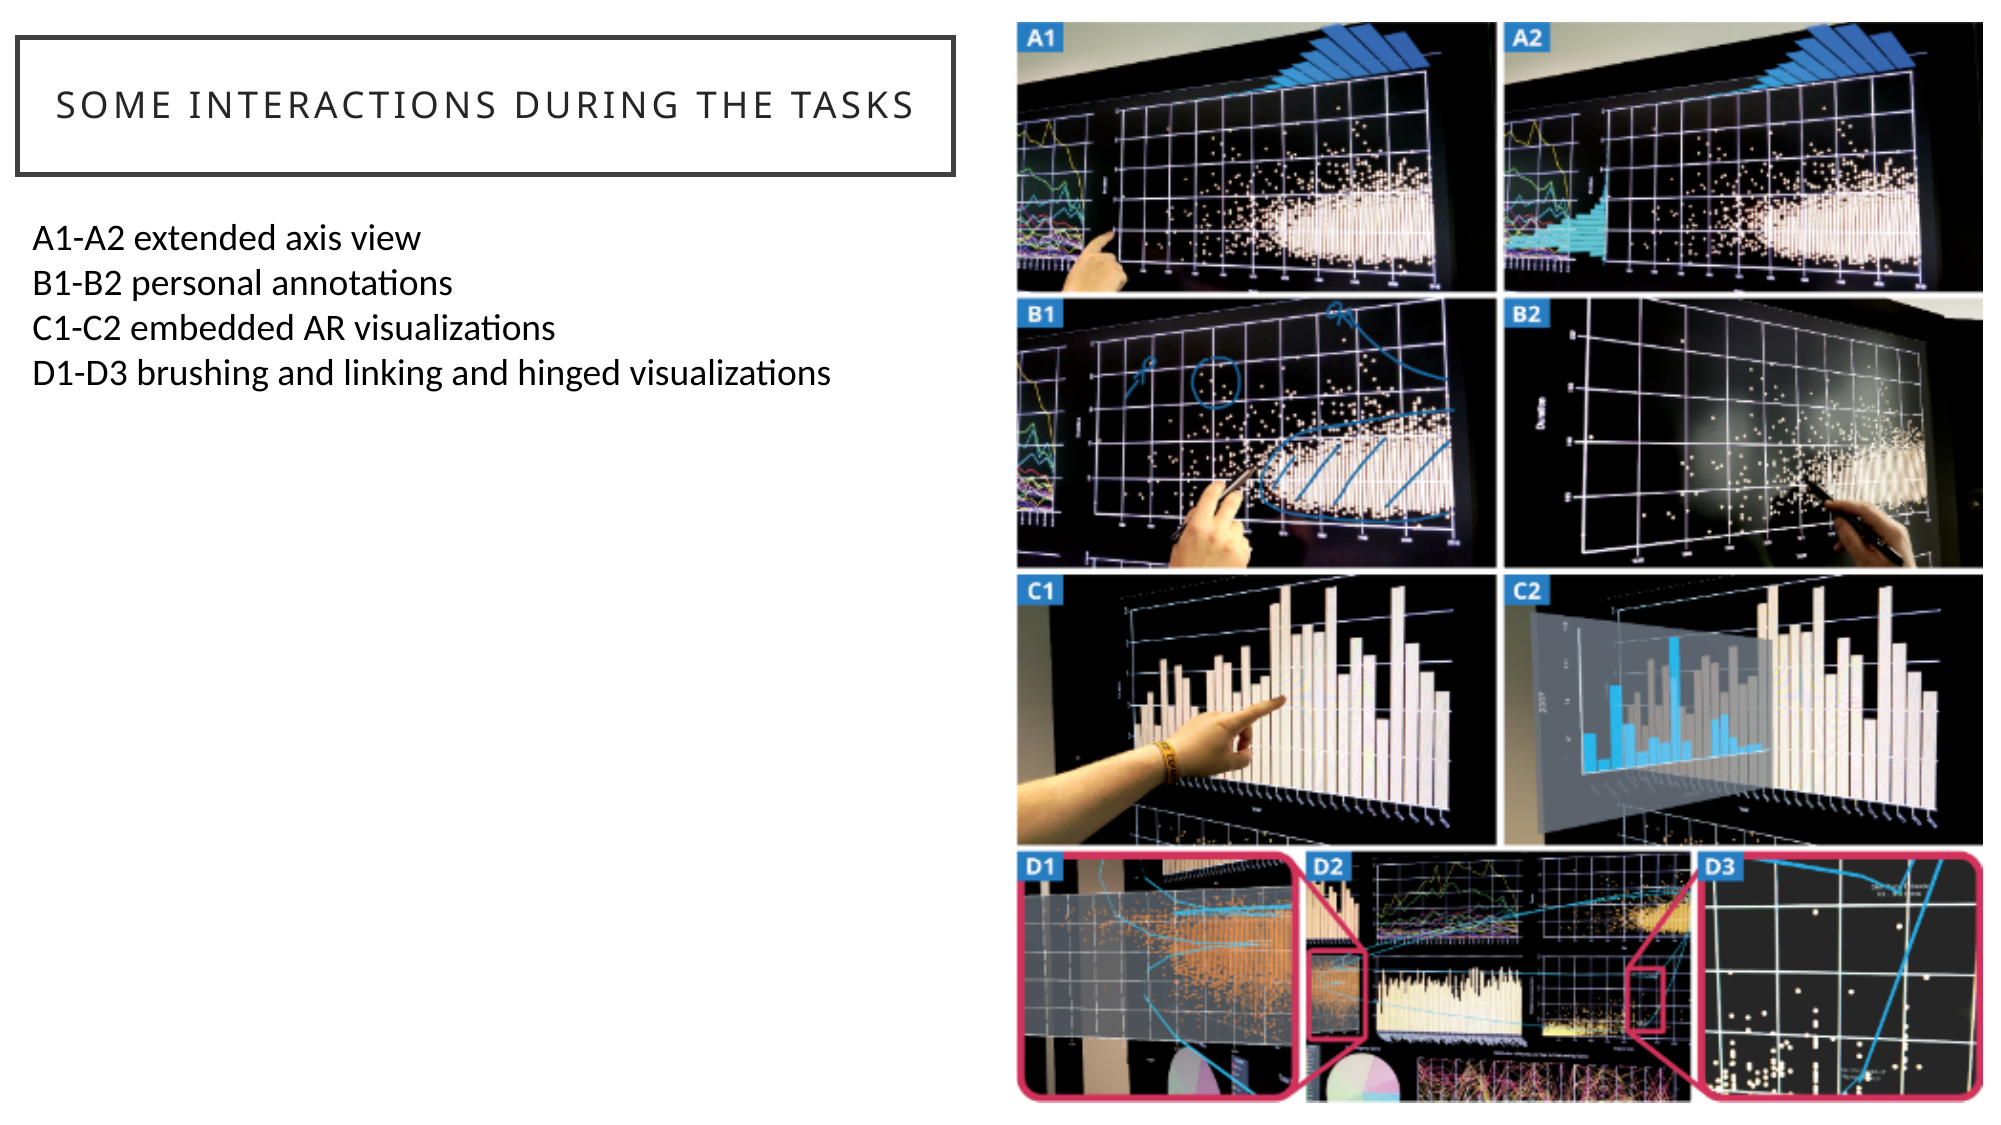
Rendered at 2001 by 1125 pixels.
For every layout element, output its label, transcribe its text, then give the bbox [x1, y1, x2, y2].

text_box A1-A2 extended axis view B1-B2 personal annotations C1-C2 embedded AR visualizations D1-D3 brushing and linking and hinged visualizations [17, 205, 984, 403]
picture [1016, 22, 1983, 1103]
title Some interactions during the tasks [17, 37, 954, 175]
